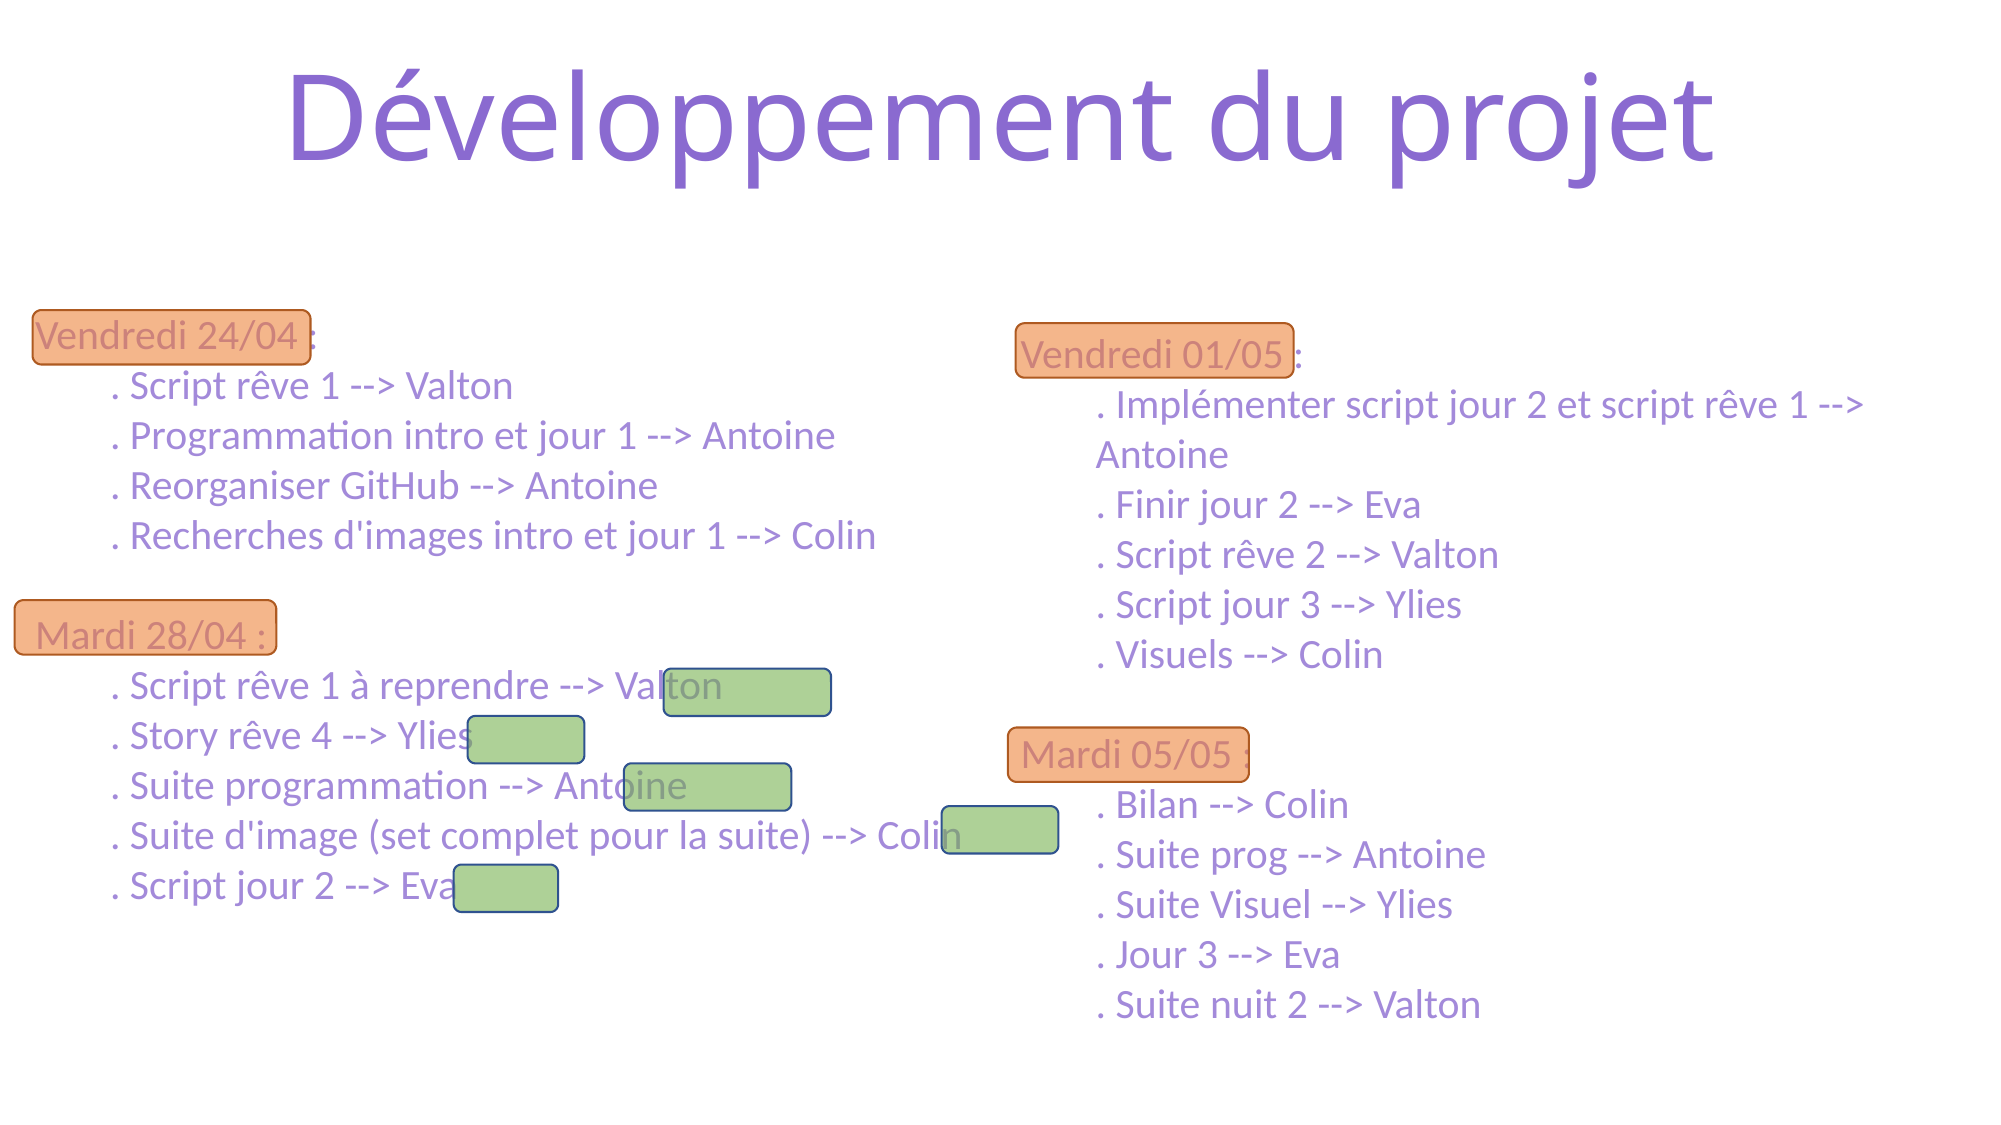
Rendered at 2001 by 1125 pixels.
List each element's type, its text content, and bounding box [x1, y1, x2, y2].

text_box [1015, 323, 1294, 378]
text_box [467, 715, 585, 764]
text_box [941, 806, 1059, 854]
text_box [663, 668, 832, 716]
text_box Vendredi 24/04 : . Script rêve 1 --> Valton . Programmation intro et jour 1 --> Antoine . Reorganiser GitHub --> Antoine . Recherches d'images intro et jour 1 --> Colin Mardi 28/04 : . Script rêve 1 à reprendre --> Valton . Story rêve 4 --> Ylies . Suite programmation --> Antoine . Suite d'image (set complet pour la suite) --> Colin . Script jour 2 --> Eva [20, 300, 1059, 967]
text_box Développement du projet [137, 60, 1863, 279]
text_box [1007, 727, 1249, 782]
text_box [32, 310, 311, 365]
text_box [623, 763, 792, 811]
text_box [14, 600, 277, 655]
text_box Vendredi 01/05 : . Implémenter script jour 2 et script rêve 1 --> Antoine . Finir jour 2 --> Eva . Script rêve 2 --> Valton . Script jour 3 --> Ylies . Visuels --> Colin Mardi 05/05 : . Bilan --> Colin . Suite prog --> Antoine . Suite Visuel --> Ylies . Jour 3 --> Eva . Suite nuit 2 --> Valton [1005, 318, 1996, 1087]
text_box [453, 864, 559, 912]
